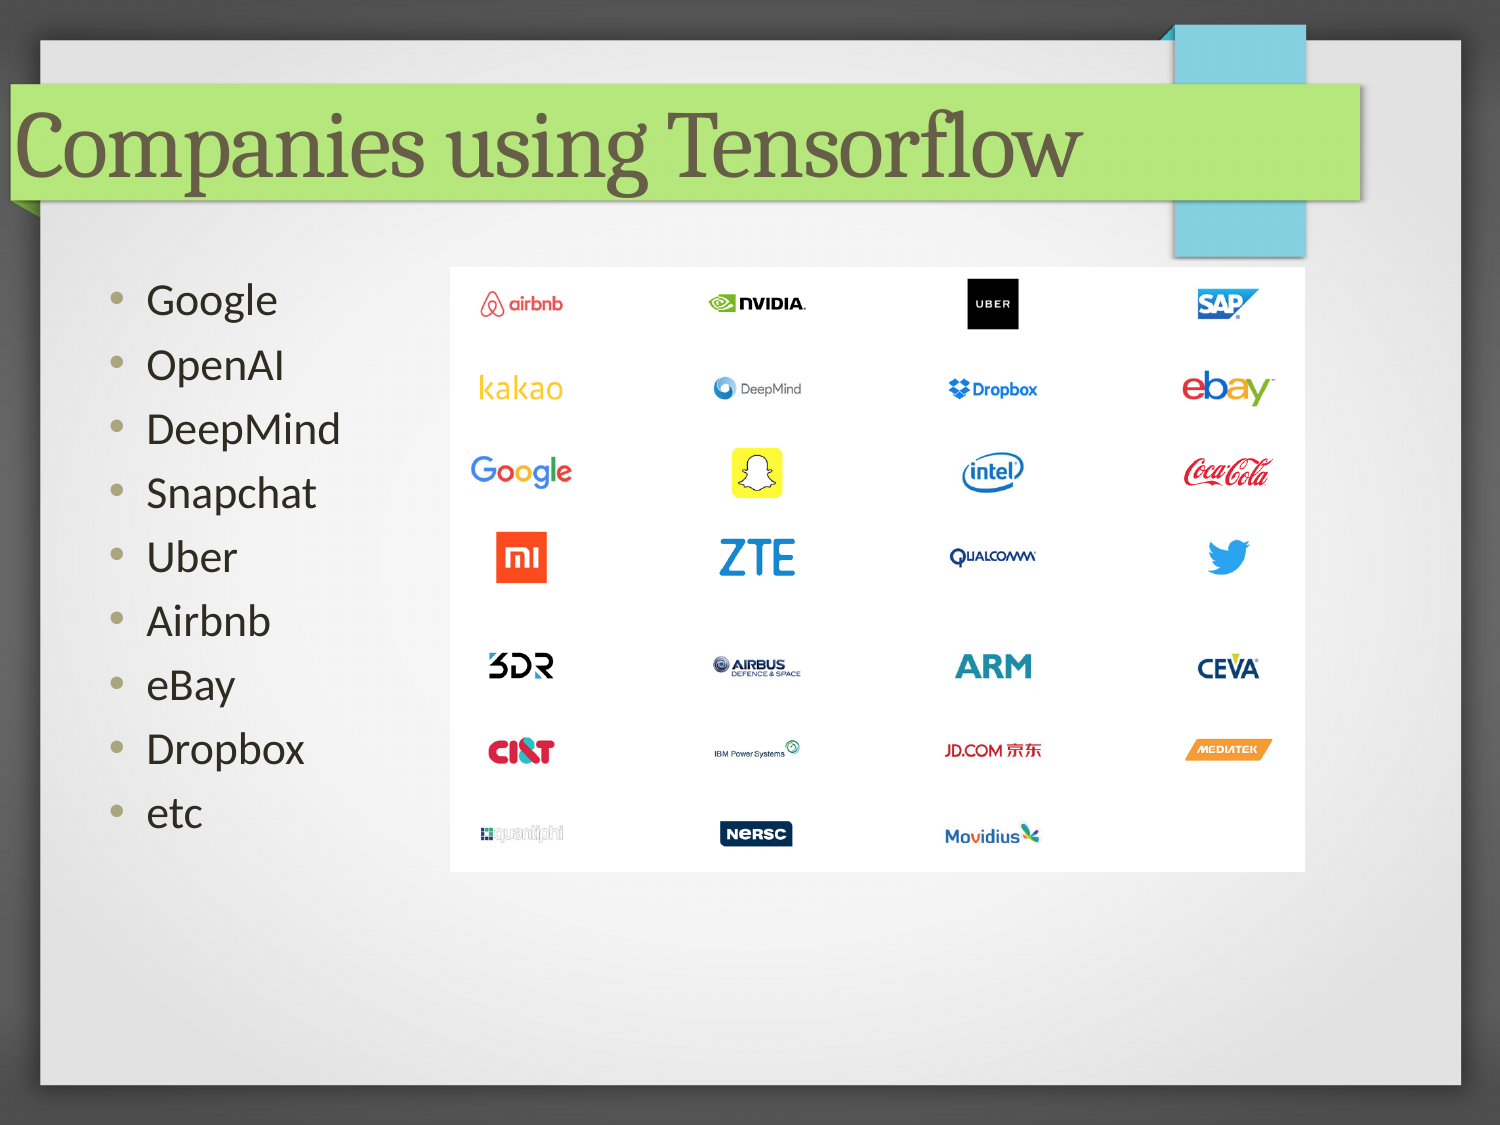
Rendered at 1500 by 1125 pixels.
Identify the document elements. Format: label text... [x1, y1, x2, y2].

list Google OpenAI DeepMind Snapchat Uber Airbnb eBay Dropbox etc [75, 262, 1325, 1050]
picture [0, 0, 1500, 1125]
title Companies using Tensorflow [0, 45, 1426, 233]
